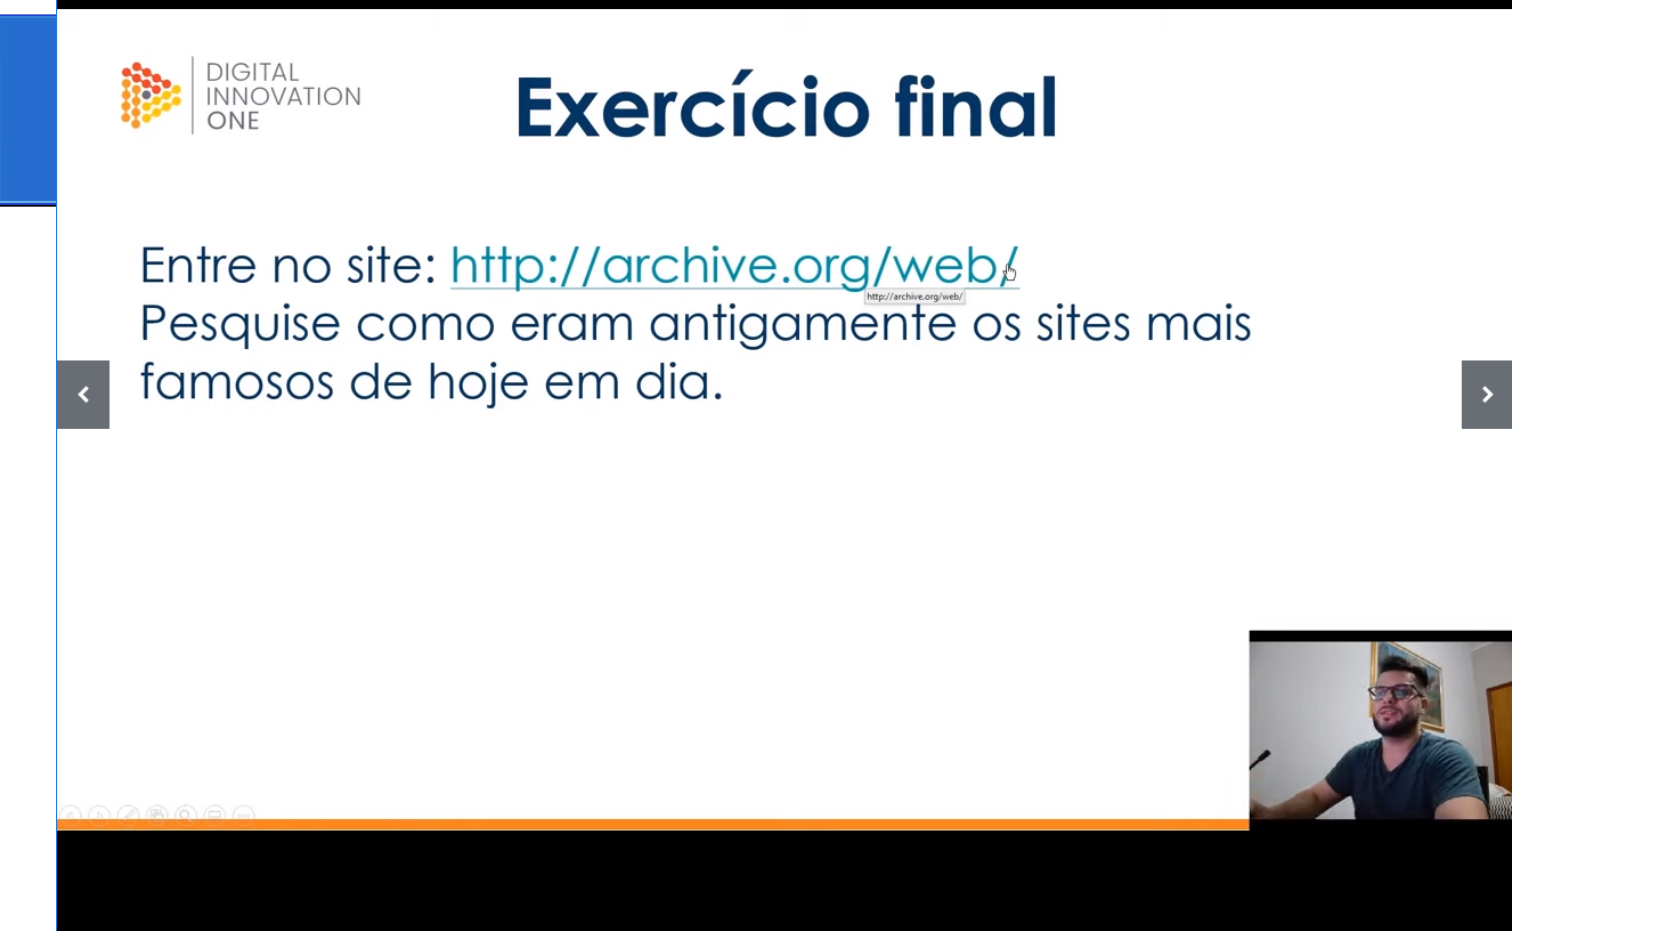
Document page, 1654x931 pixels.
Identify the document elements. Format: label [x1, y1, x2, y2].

picture [56, 0, 1512, 931]
